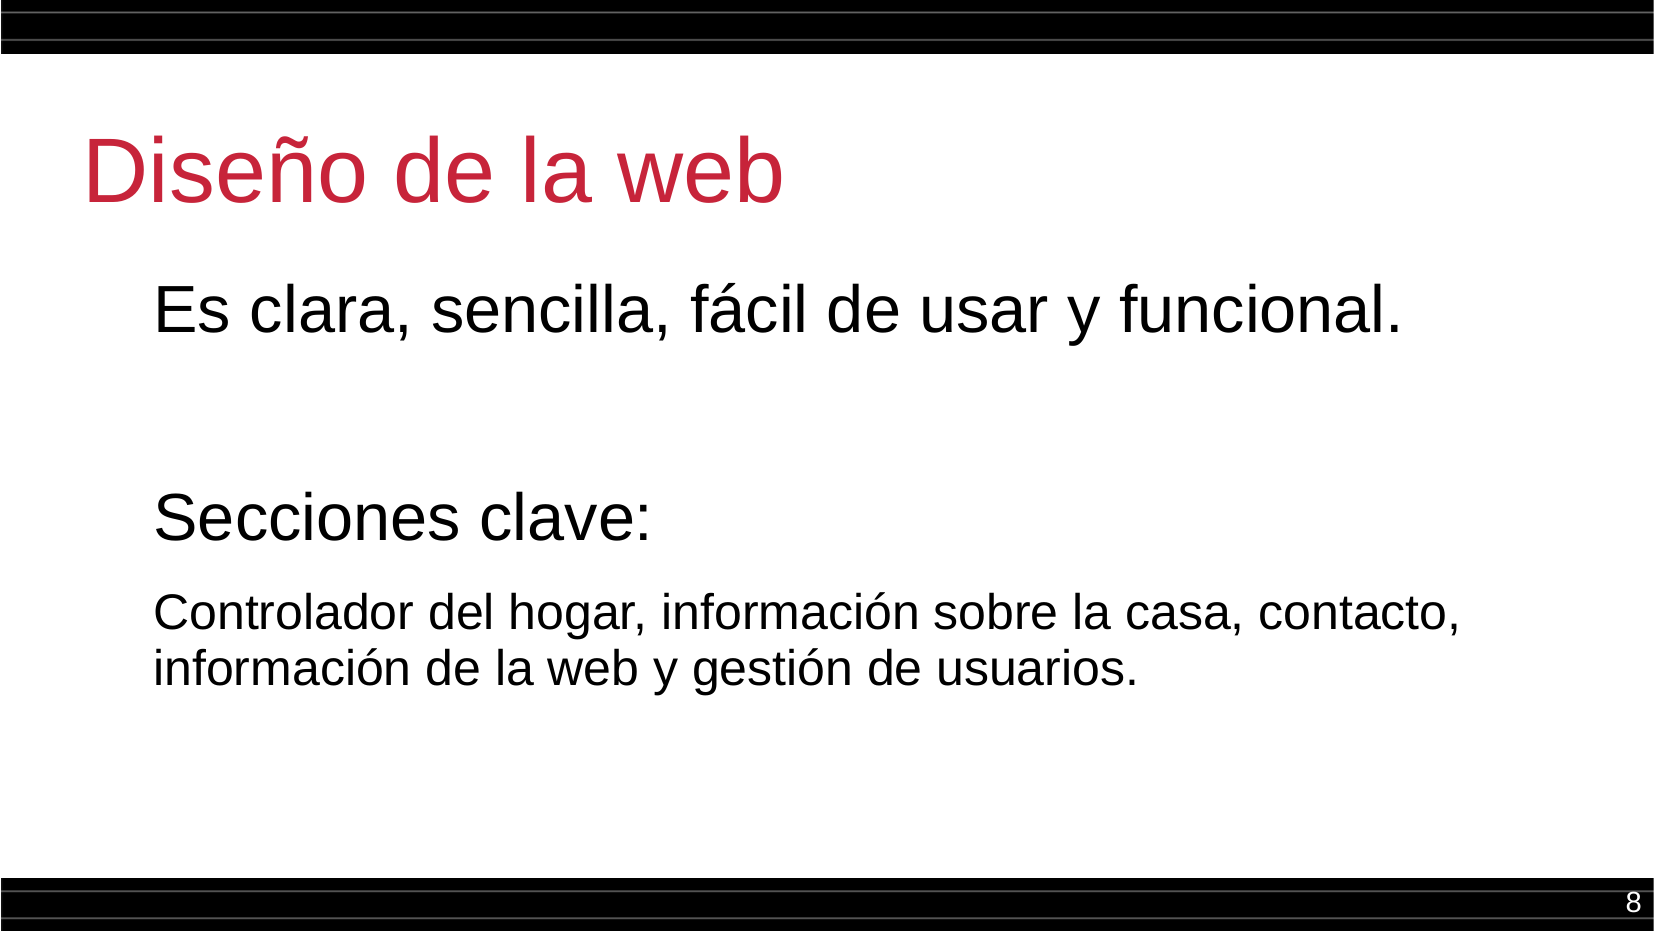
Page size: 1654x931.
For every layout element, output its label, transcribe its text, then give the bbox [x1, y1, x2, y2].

list Es clara, sencilla, fácil de usar y funcional. Secciones clave: Controlador del hogar, información sobre la casa, contacto, información de la web y gestión de usuarios. [82, 271, 1571, 758]
title Diseño de la web [82, 92, 1571, 249]
picture [1, 0, 1654, 54]
picture [1, 878, 1654, 931]
